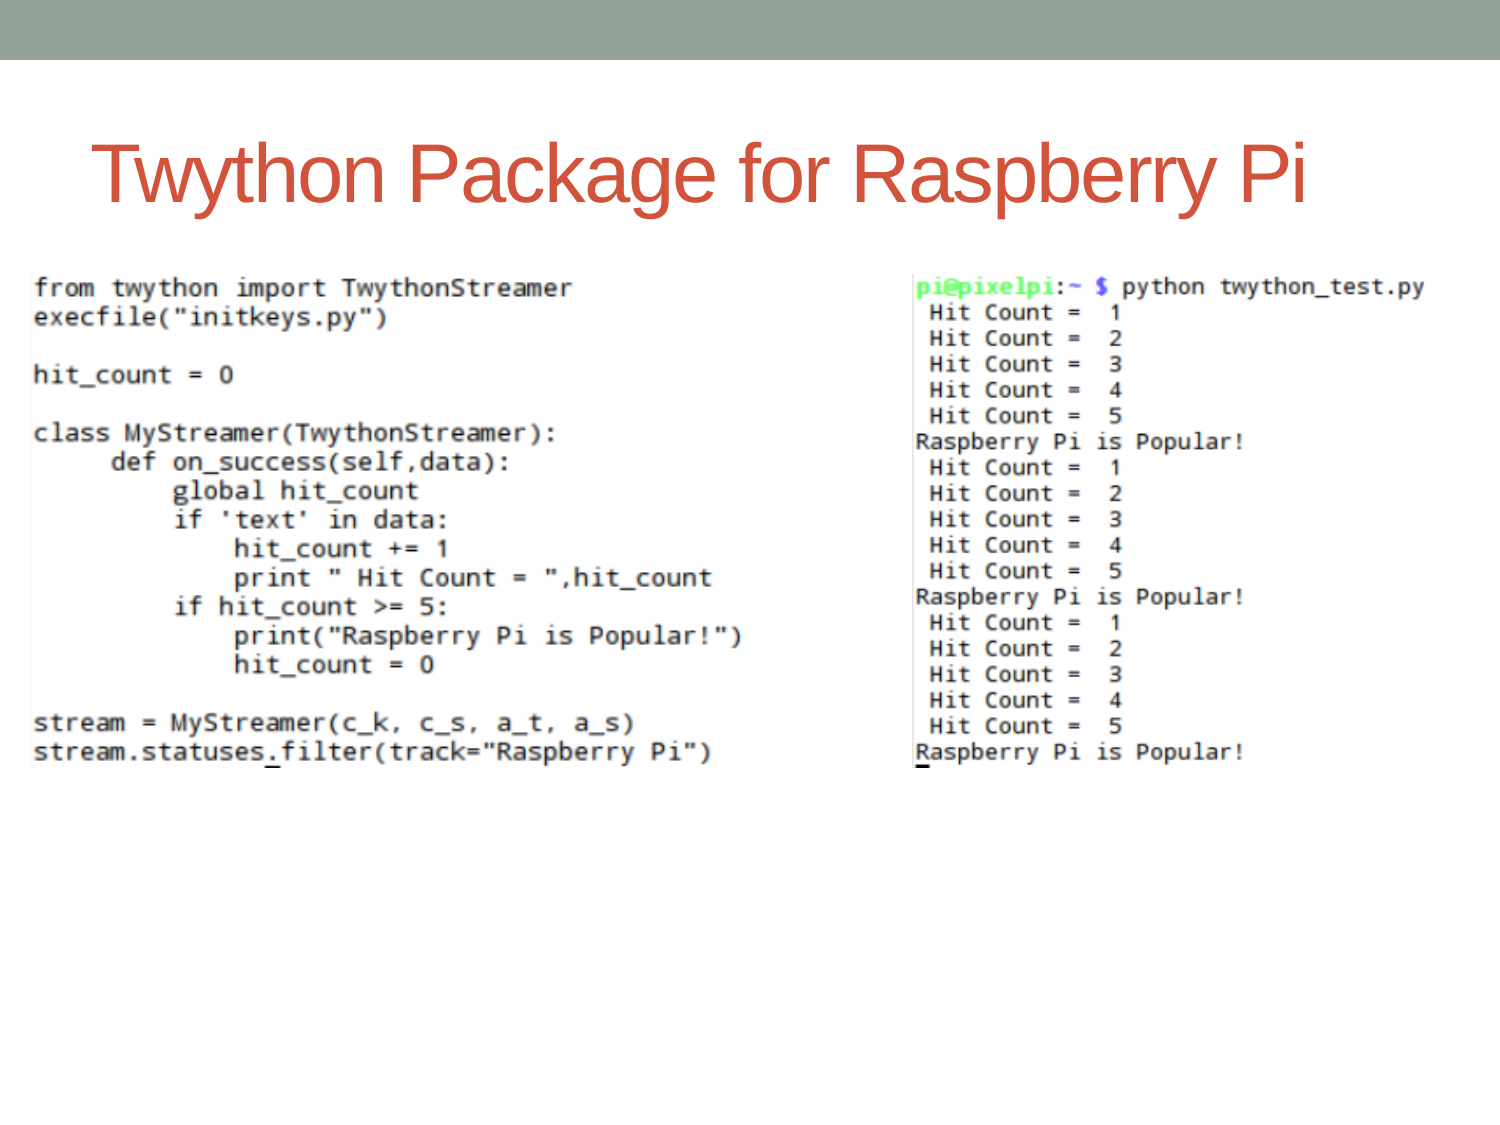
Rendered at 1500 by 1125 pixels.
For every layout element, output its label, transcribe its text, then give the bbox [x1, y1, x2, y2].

picture [31, 274, 833, 768]
picture [912, 274, 1460, 768]
title Twython Package for Raspberry Pi [75, 87, 1425, 250]
